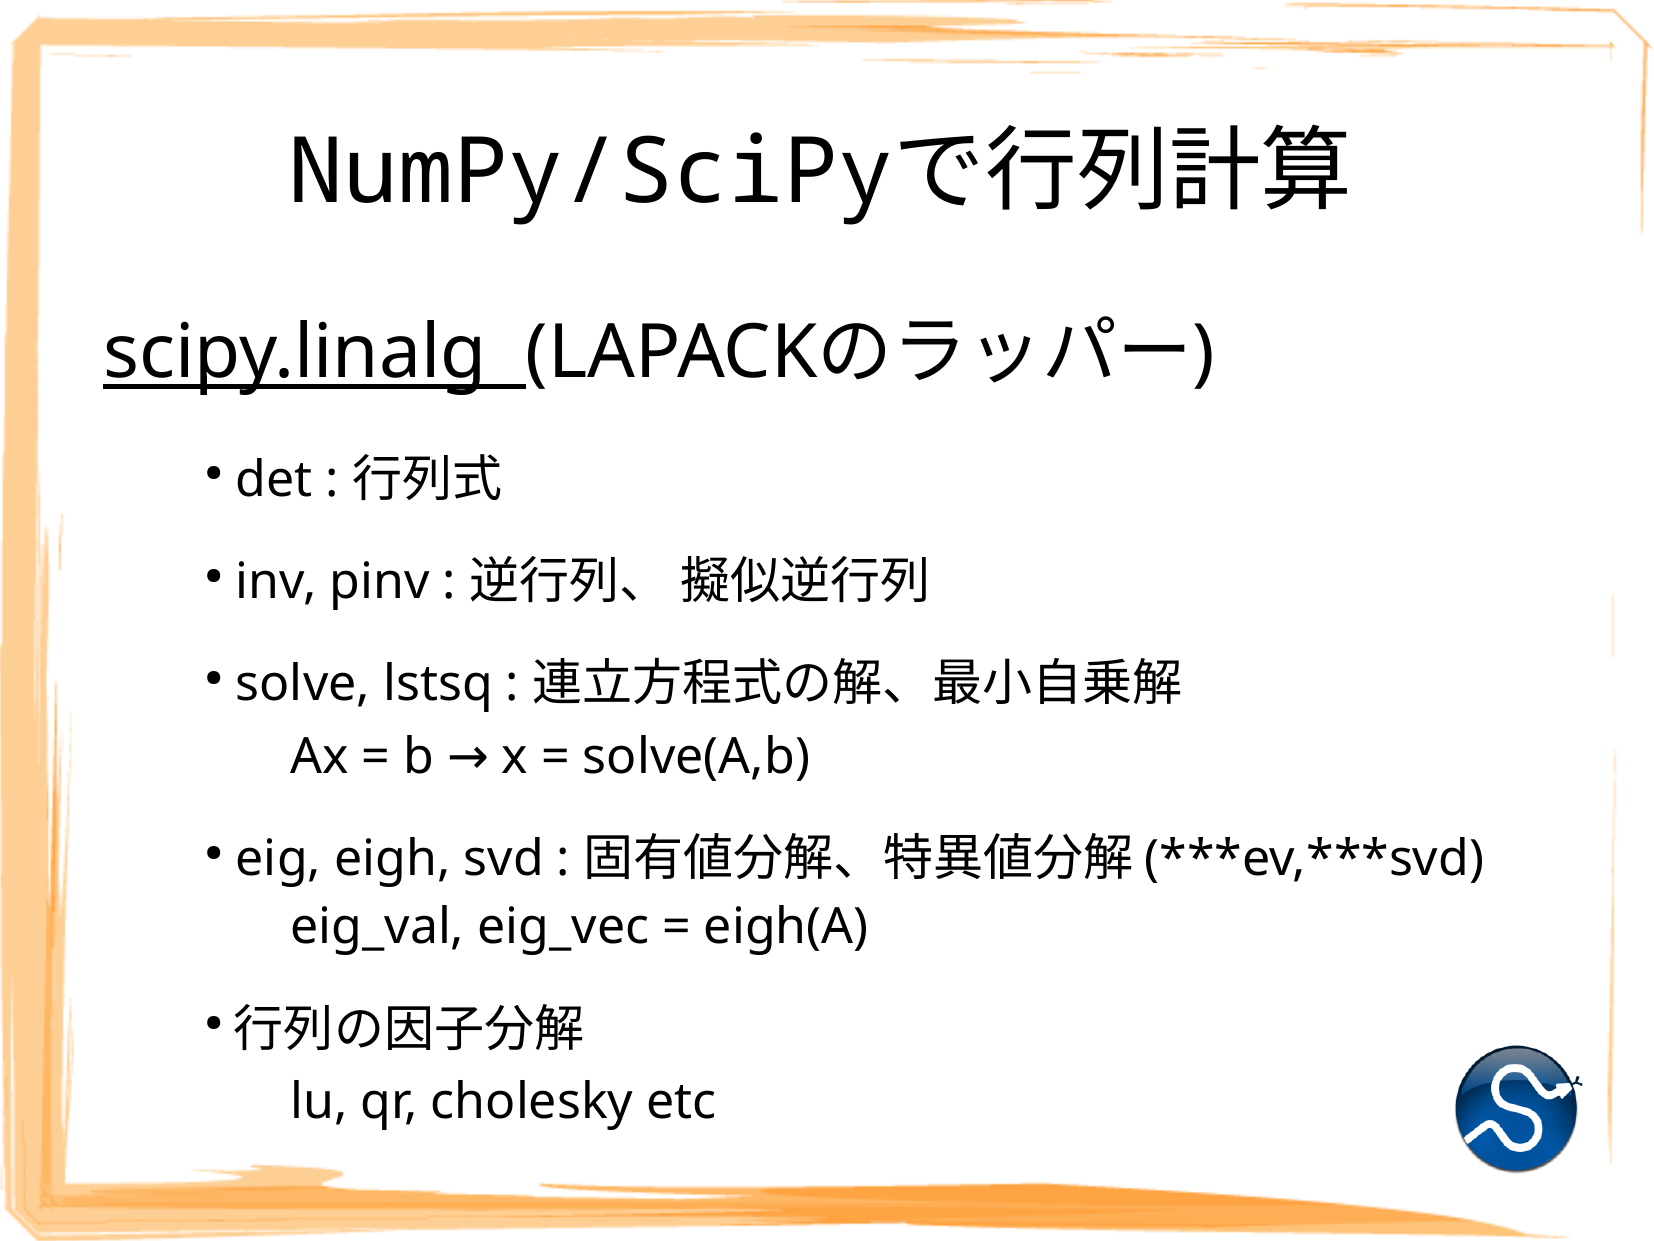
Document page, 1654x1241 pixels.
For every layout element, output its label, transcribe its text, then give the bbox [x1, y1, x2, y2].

text_box scipy.linalg (LAPACKのラッパー) [88, 283, 1215, 380]
title NumPy/SciPyで行列計算 [76, 59, 1565, 267]
text_box det : 行列式 inv, pinv : 逆行列、 擬似逆行列 solve, lstsq : 連立方程式の解、最小自乗解 Ax = b → x = solve(A,b) eig, eigh, svd : 固有値分解、特異値分解 (***ev,***svd) eig_val, eig_vec = eigh(A) 行列の因子分解 lu, qr, cholesky etc [190, 430, 1447, 994]
picture [0, 0, 1654, 1241]
